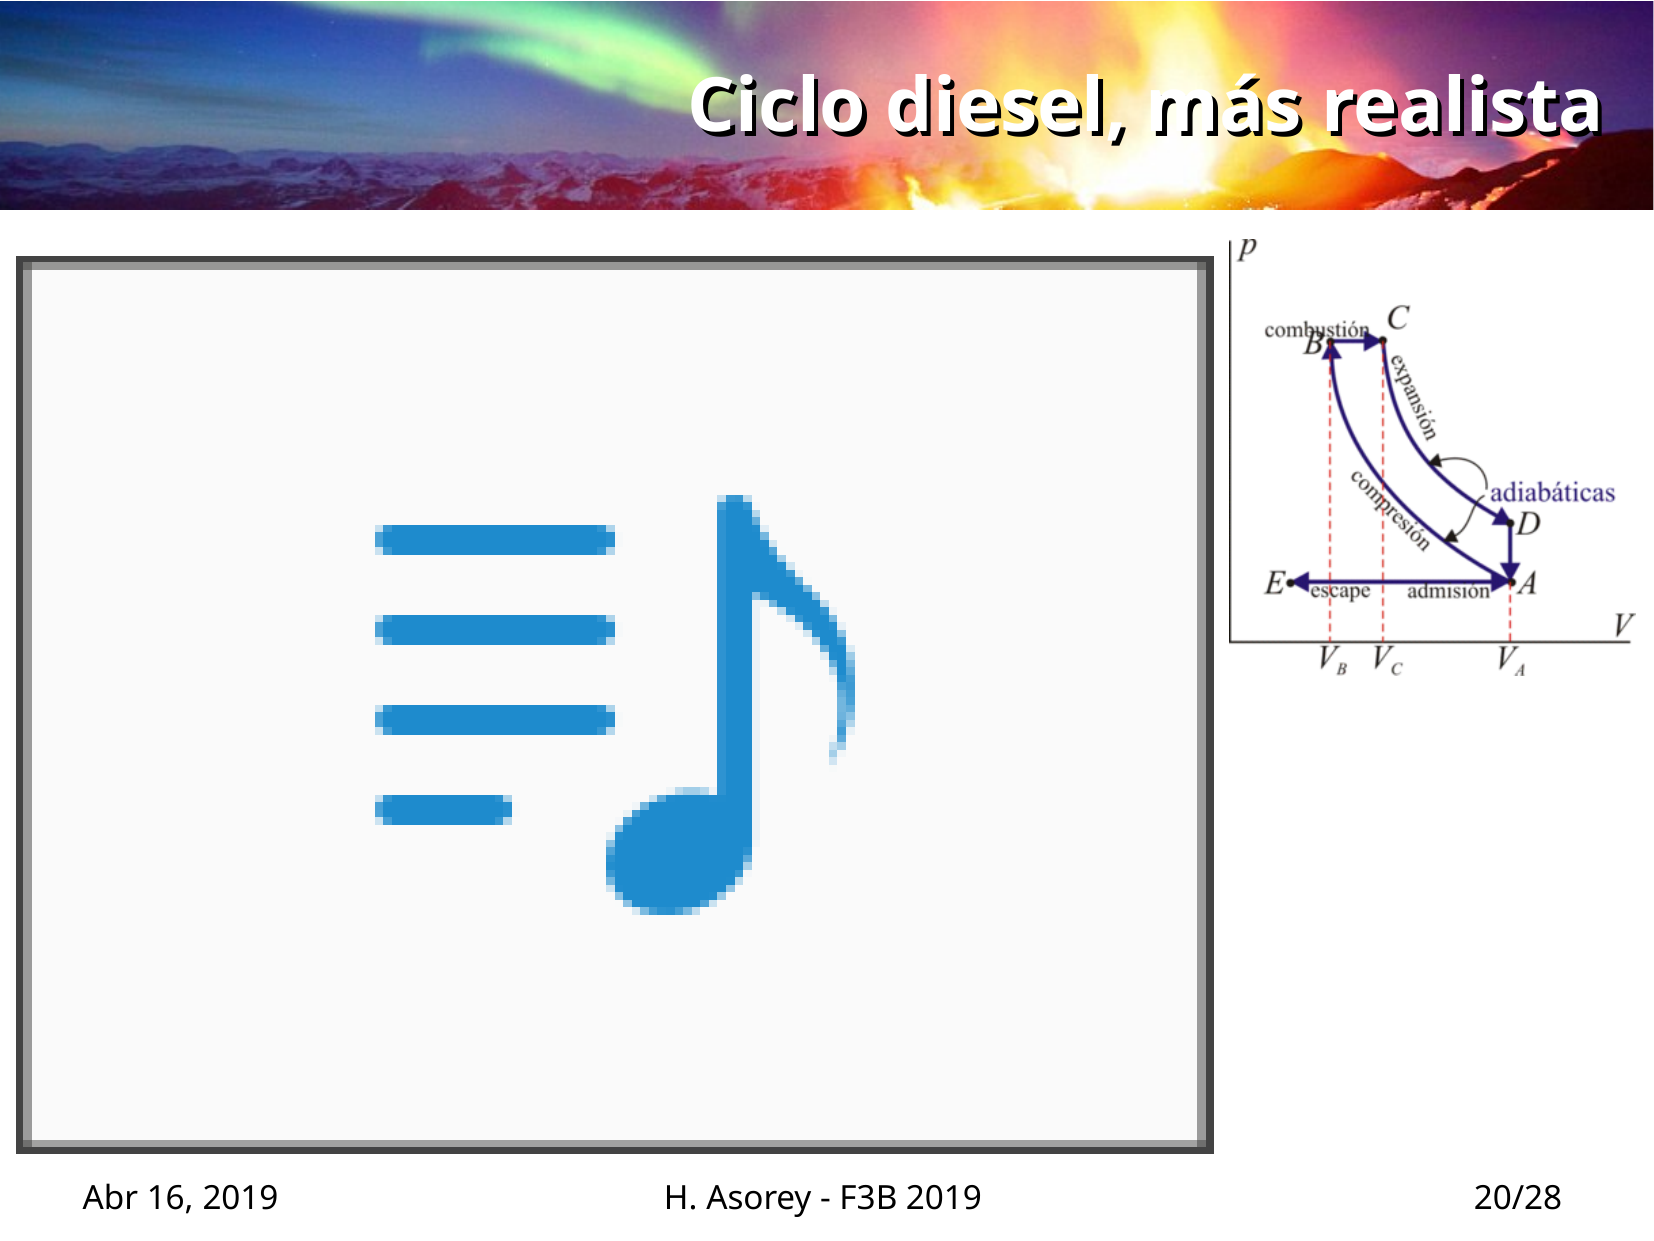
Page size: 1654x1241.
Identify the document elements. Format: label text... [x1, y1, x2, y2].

title Ciclo diesel, más realista [45, 15, 1606, 191]
picture [1229, 239, 1636, 676]
picture [0, 1, 1654, 210]
text_box [15, 255, 1216, 1156]
